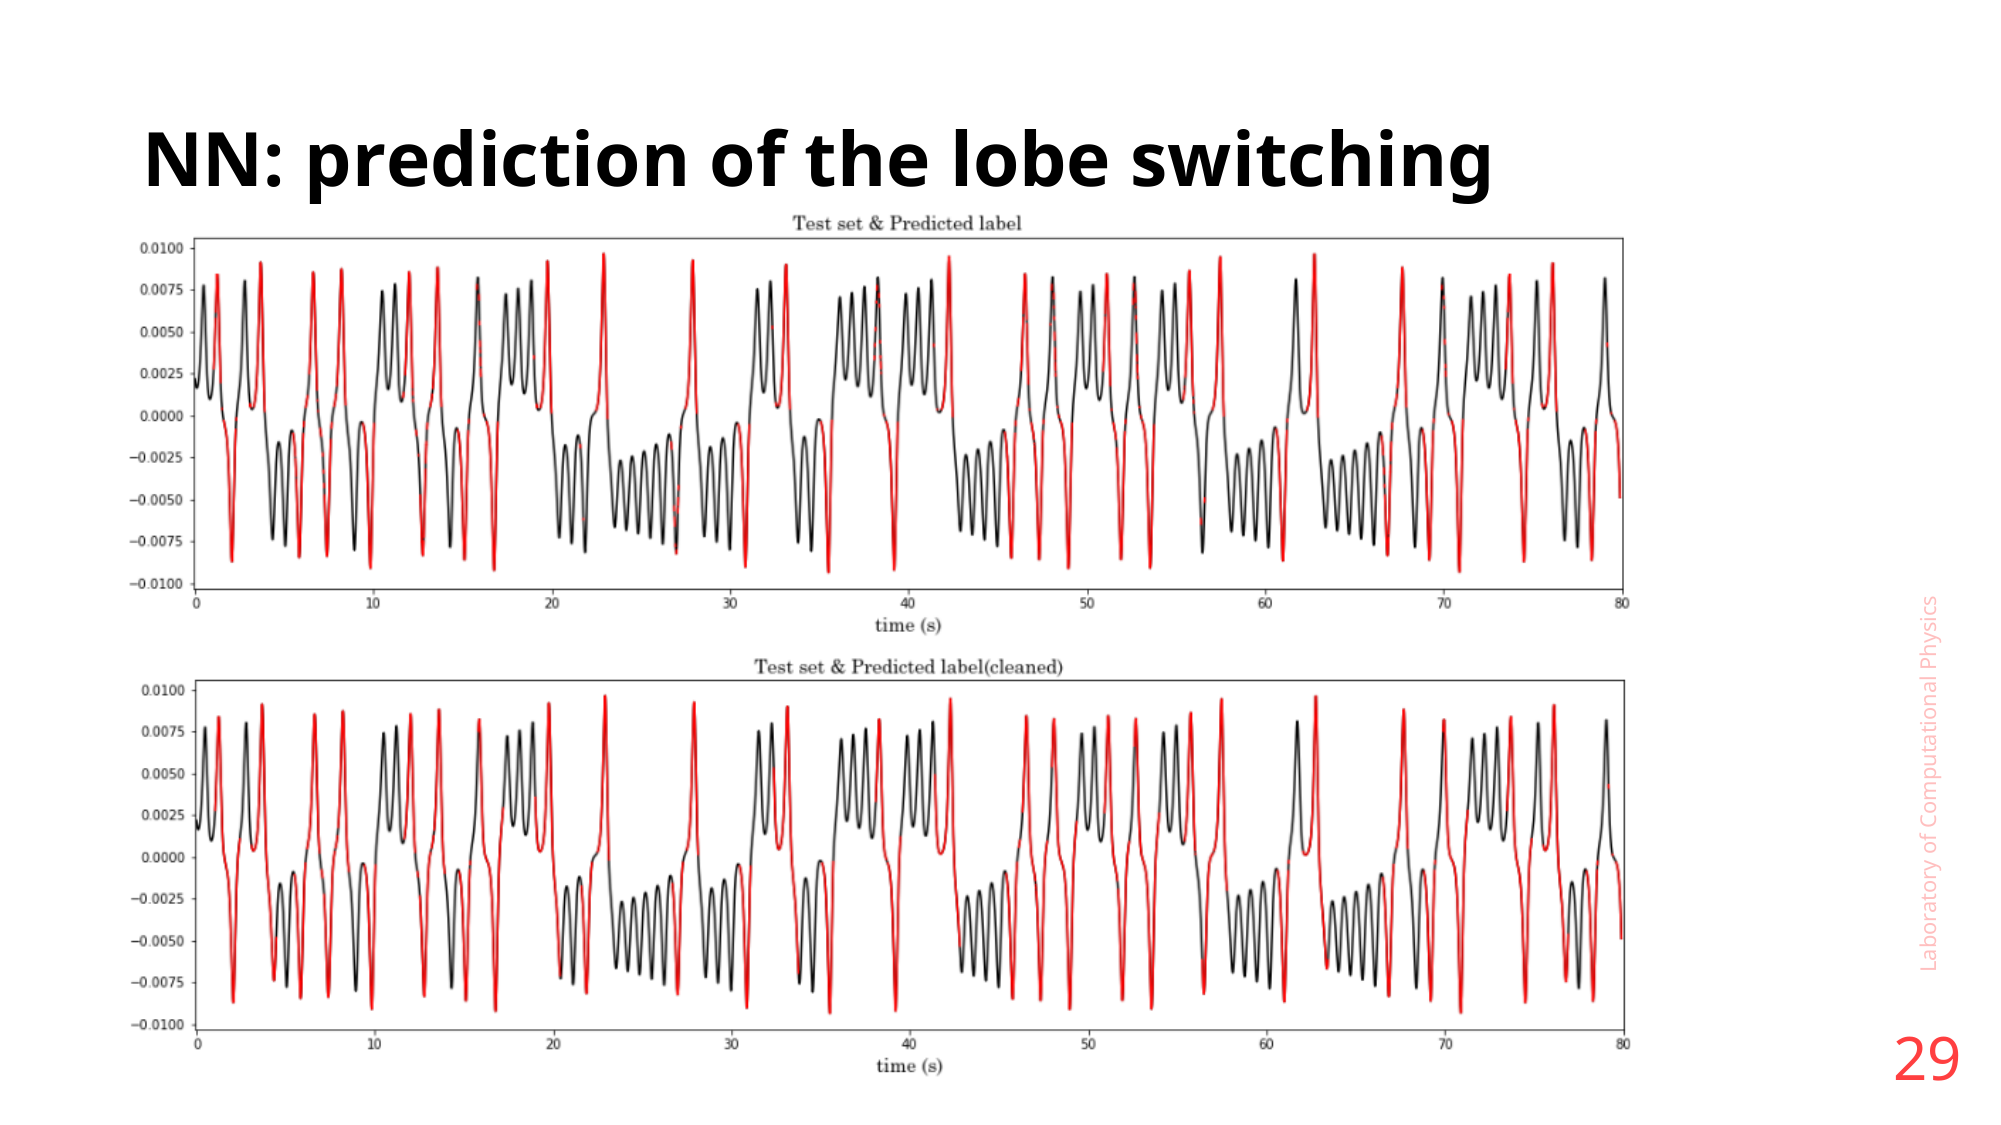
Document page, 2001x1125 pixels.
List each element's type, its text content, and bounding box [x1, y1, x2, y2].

title NN: prediction of the lobe switching [127, 60, 1718, 210]
picture [127, 208, 1631, 639]
footer Laboratory of Computational Physics [1897, 400, 1958, 988]
picture [127, 650, 1631, 1079]
slide_number 29 [1852, 1012, 2000, 1110]
